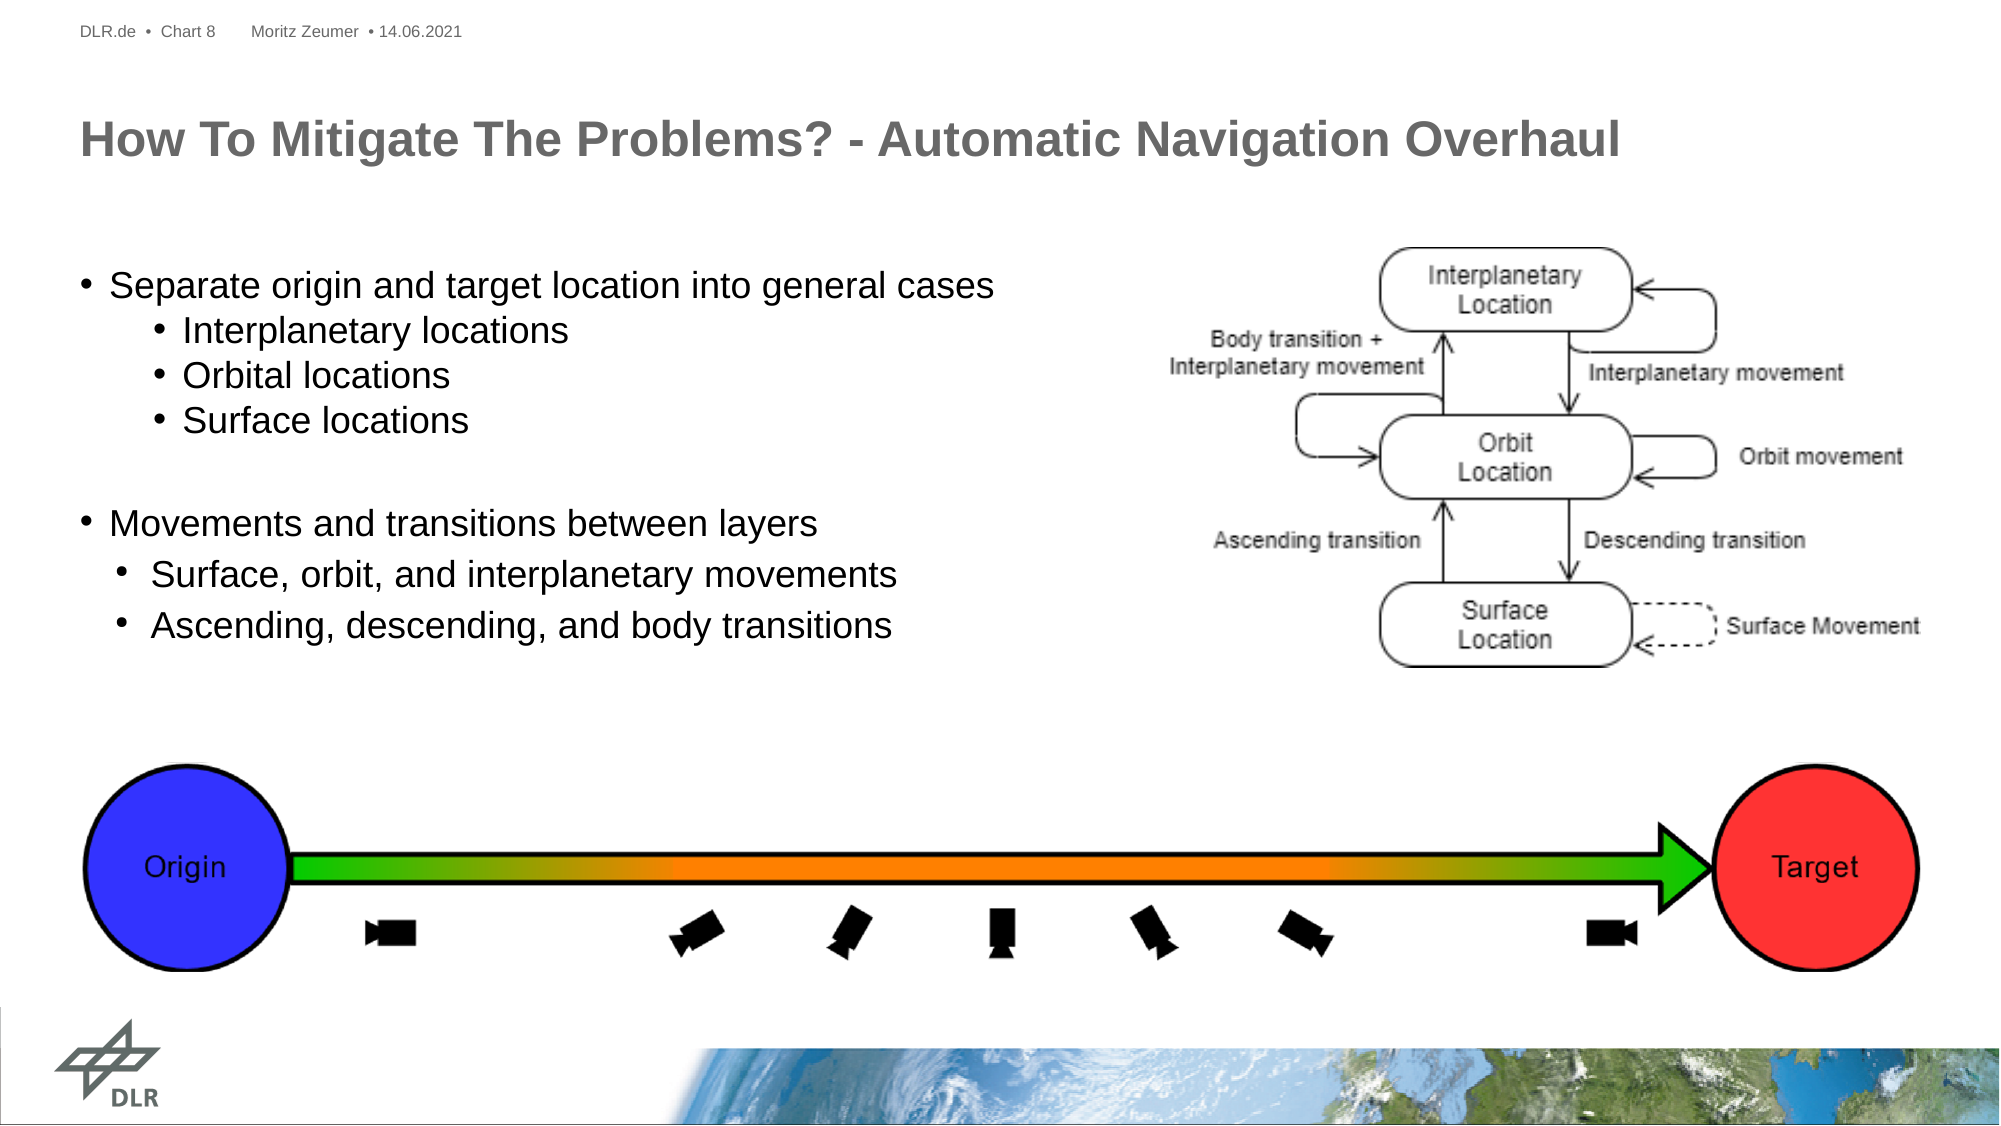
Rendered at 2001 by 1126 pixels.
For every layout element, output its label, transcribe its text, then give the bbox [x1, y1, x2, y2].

picture [81, 762, 1921, 972]
text_box How To Mitigate The Problems? - Automatic Navigation Overhaul [79, 106, 1921, 228]
text_box DLR.de • Chart <number> [79, 20, 251, 45]
text_box Moritz Zeumer • 14.06.2021 [251, 20, 1921, 45]
text_box Separate origin and target location into general cases Interplanetary locations Orbital locations Surface locations Movements and transitions between layers Surface, orbit, and interplanetary movements Ascending, descending, and body transitions [79, 261, 1921, 973]
picture [1170, 247, 1921, 668]
